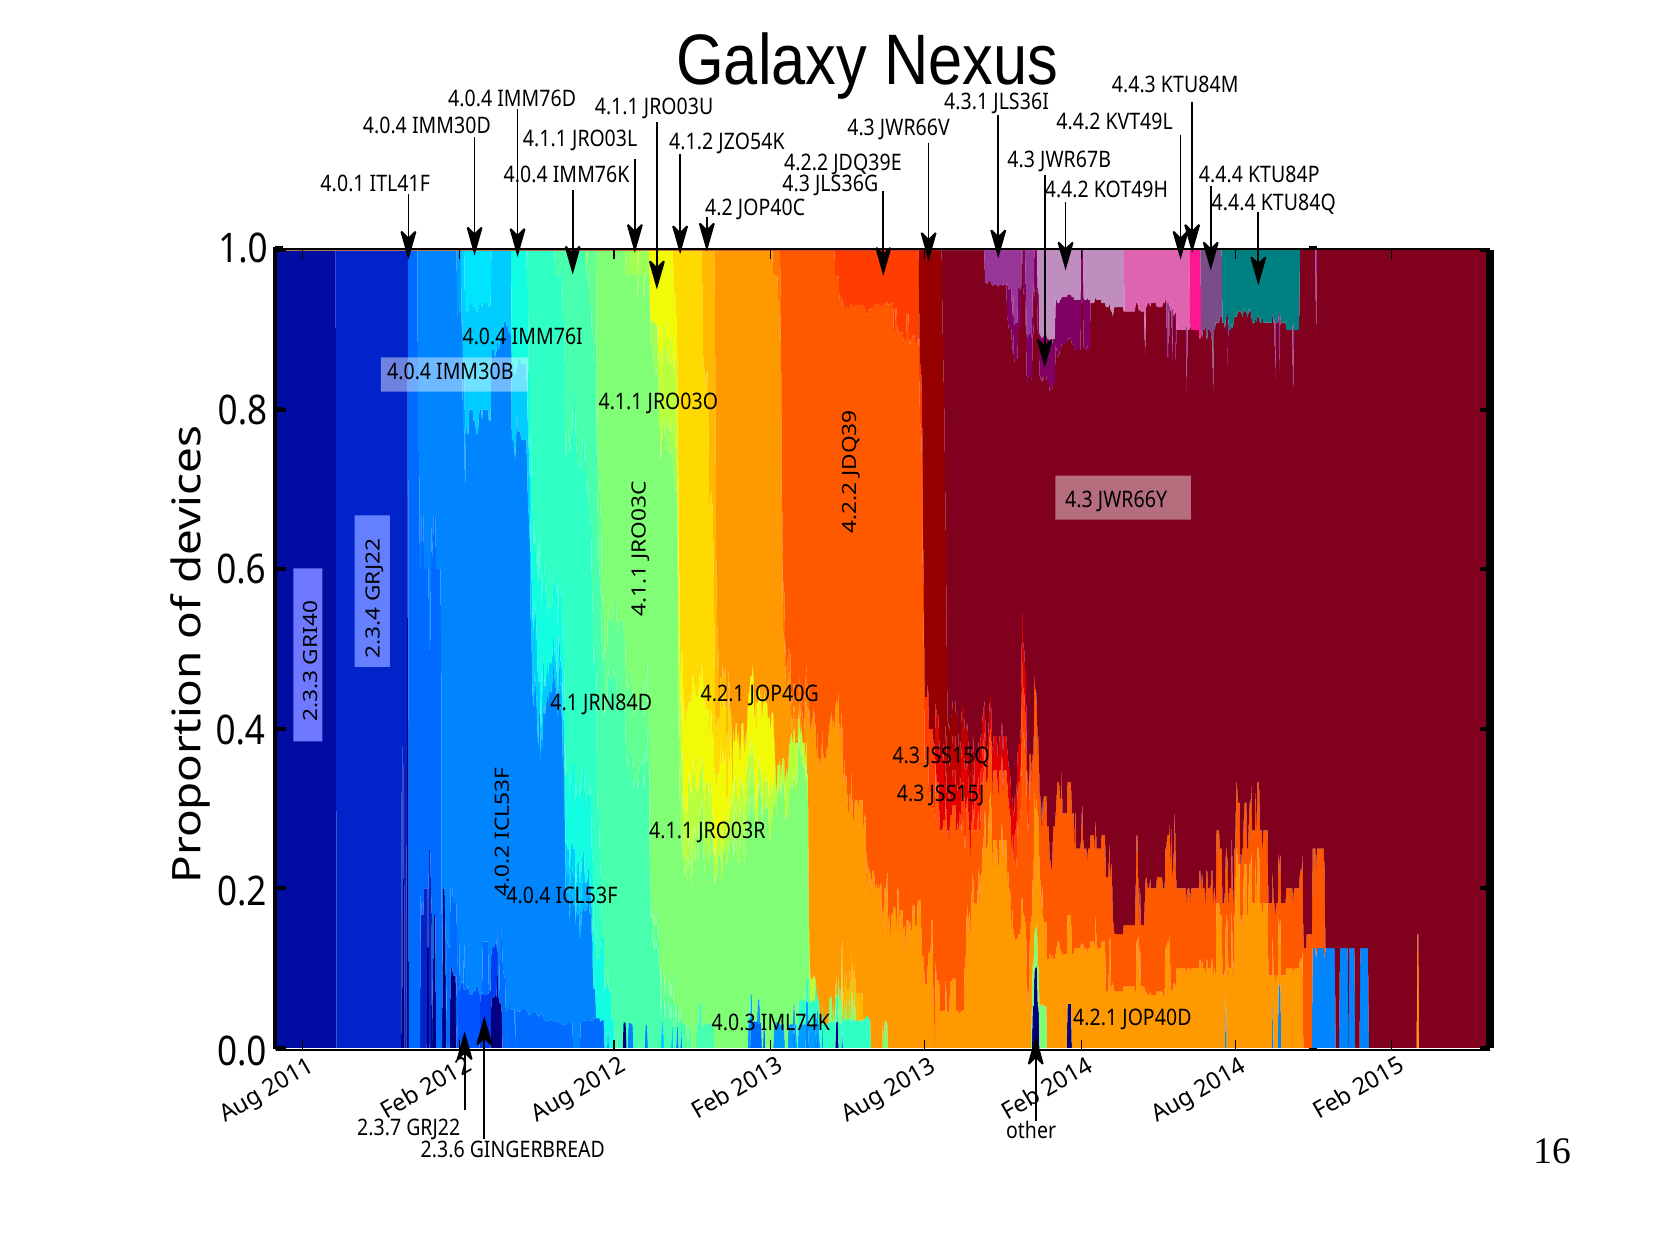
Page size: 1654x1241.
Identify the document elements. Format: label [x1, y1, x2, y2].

picture [150, 31, 1514, 1159]
